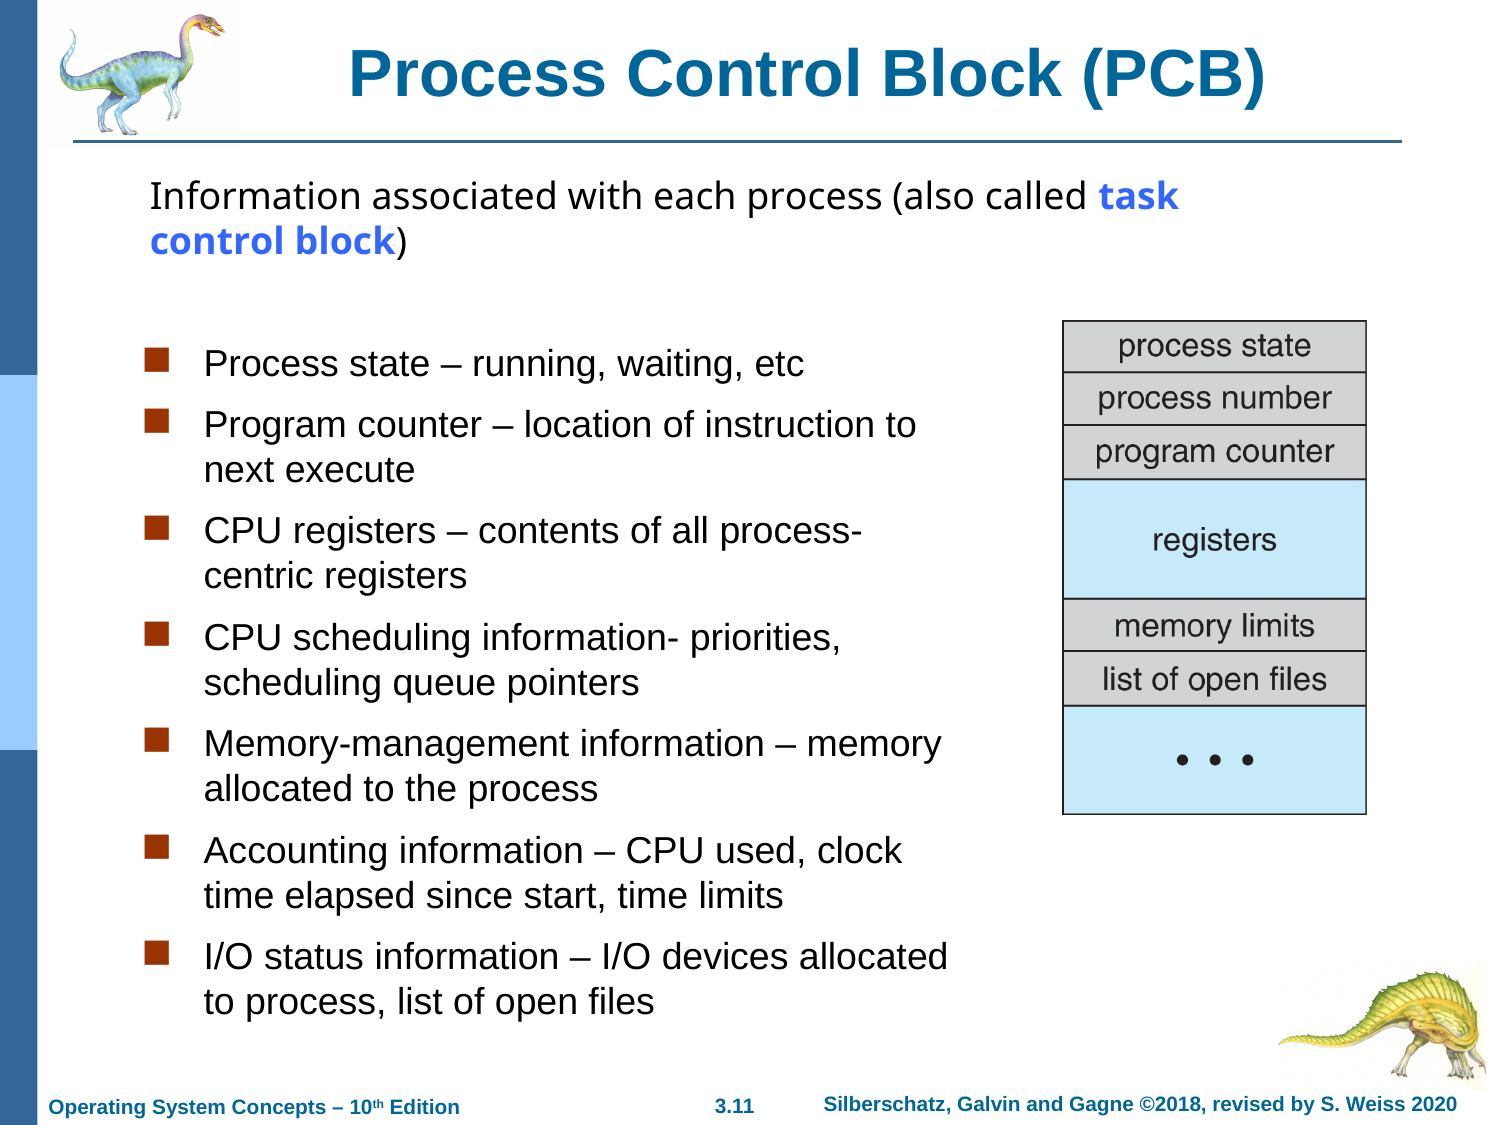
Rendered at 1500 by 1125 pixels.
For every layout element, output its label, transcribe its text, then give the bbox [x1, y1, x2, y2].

list Process state – running, waiting, etc Program counter – location of instruction to next execute CPU registers – contents of all process-centric registers CPU scheduling information- priorities, scheduling queue pointers Memory-management information – memory allocated to the process Accounting information – CPU used, clock time elapsed since start, time limits I/O status information – I/O devices allocated to process, list of open files [132, 269, 976, 1051]
picture [1275, 959, 1486, 1090]
text_box Information associated with each process (also called task control block) [135, 164, 1336, 270]
picture [46, 0, 243, 149]
picture [1140, 1096, 1148, 1101]
title Process Control Block (PCB) [191, 22, 1425, 117]
picture [1062, 320, 1367, 815]
